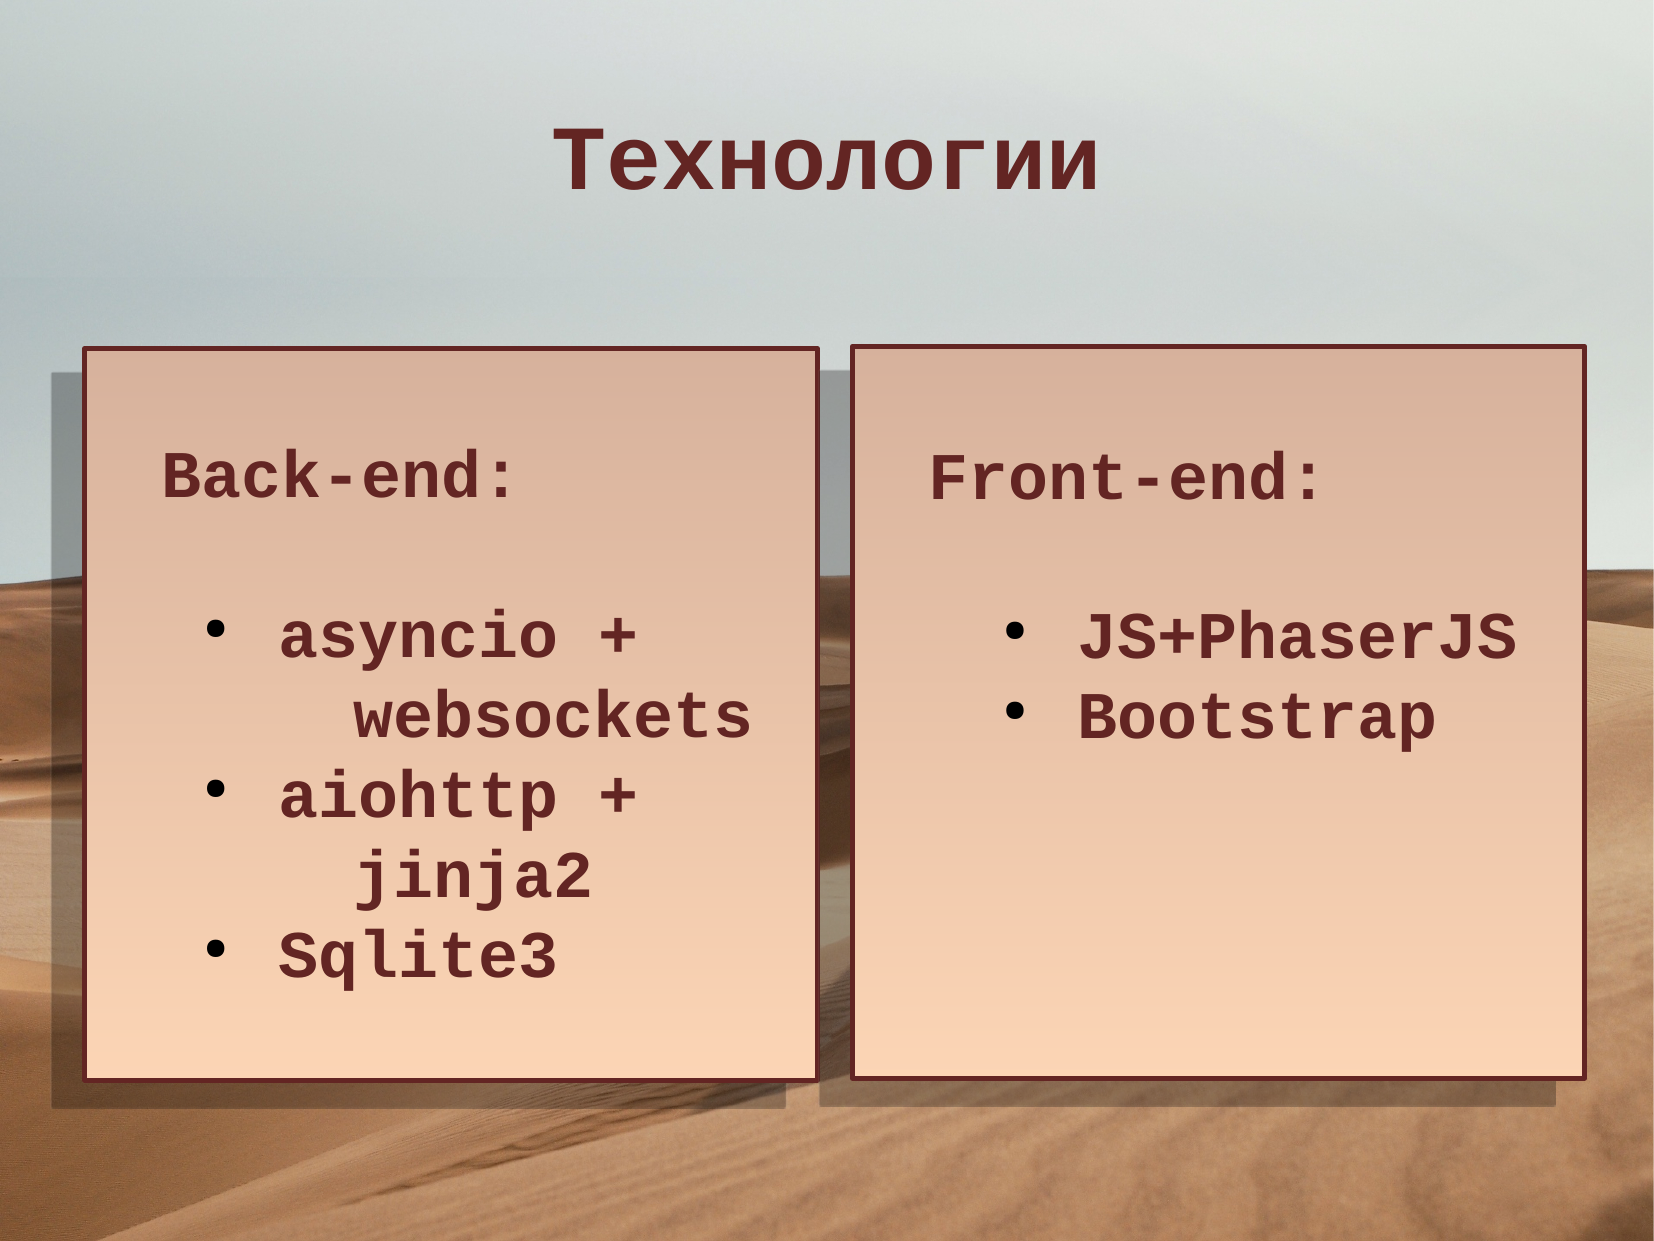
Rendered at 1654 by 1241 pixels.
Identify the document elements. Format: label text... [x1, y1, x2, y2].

text_box Front-end: JS+PhaserJS Bootstrap [852, 346, 1585, 1079]
text_box Back-end: asyncio + websockets aiohttp + jinja2 Sqlite3 [84, 348, 818, 1081]
picture [0, 0, 1654, 1241]
title Технологии [82, 47, 1571, 259]
